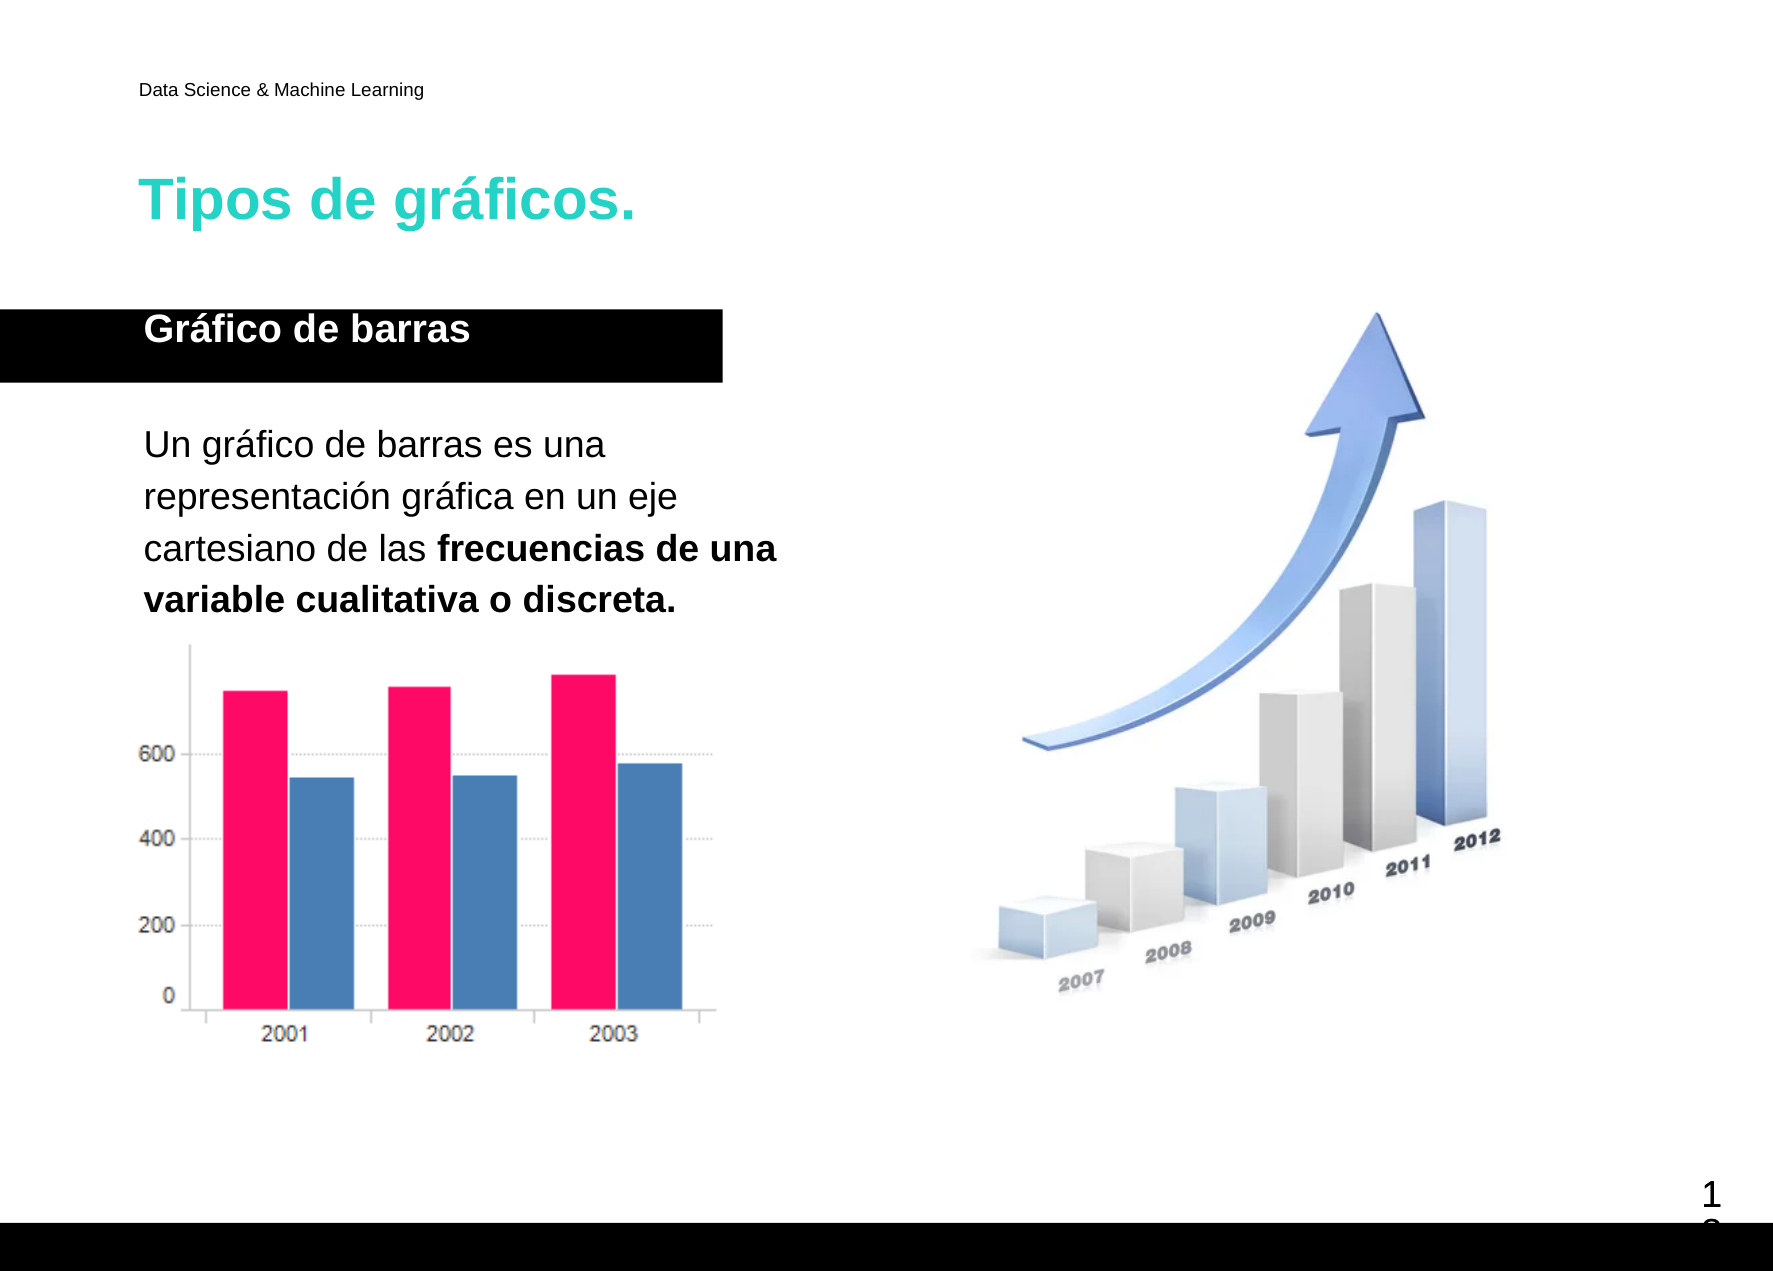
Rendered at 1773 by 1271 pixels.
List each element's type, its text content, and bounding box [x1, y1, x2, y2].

text_box 1 [1686, 1162, 1756, 1223]
picture [944, 247, 1562, 1056]
list Un gráfico de barras es una representación gráfica en un eje cartesiano de las frecuencias de una variable cualitativa o discreta. [128, 406, 832, 1037]
picture [123, 643, 731, 1055]
list Data Science & Machine Learning [123, 70, 1562, 116]
text_box [0, 309, 723, 383]
list Gráfico de barras [128, 288, 792, 380]
title Tipos de gráficos. [123, 147, 1562, 248]
